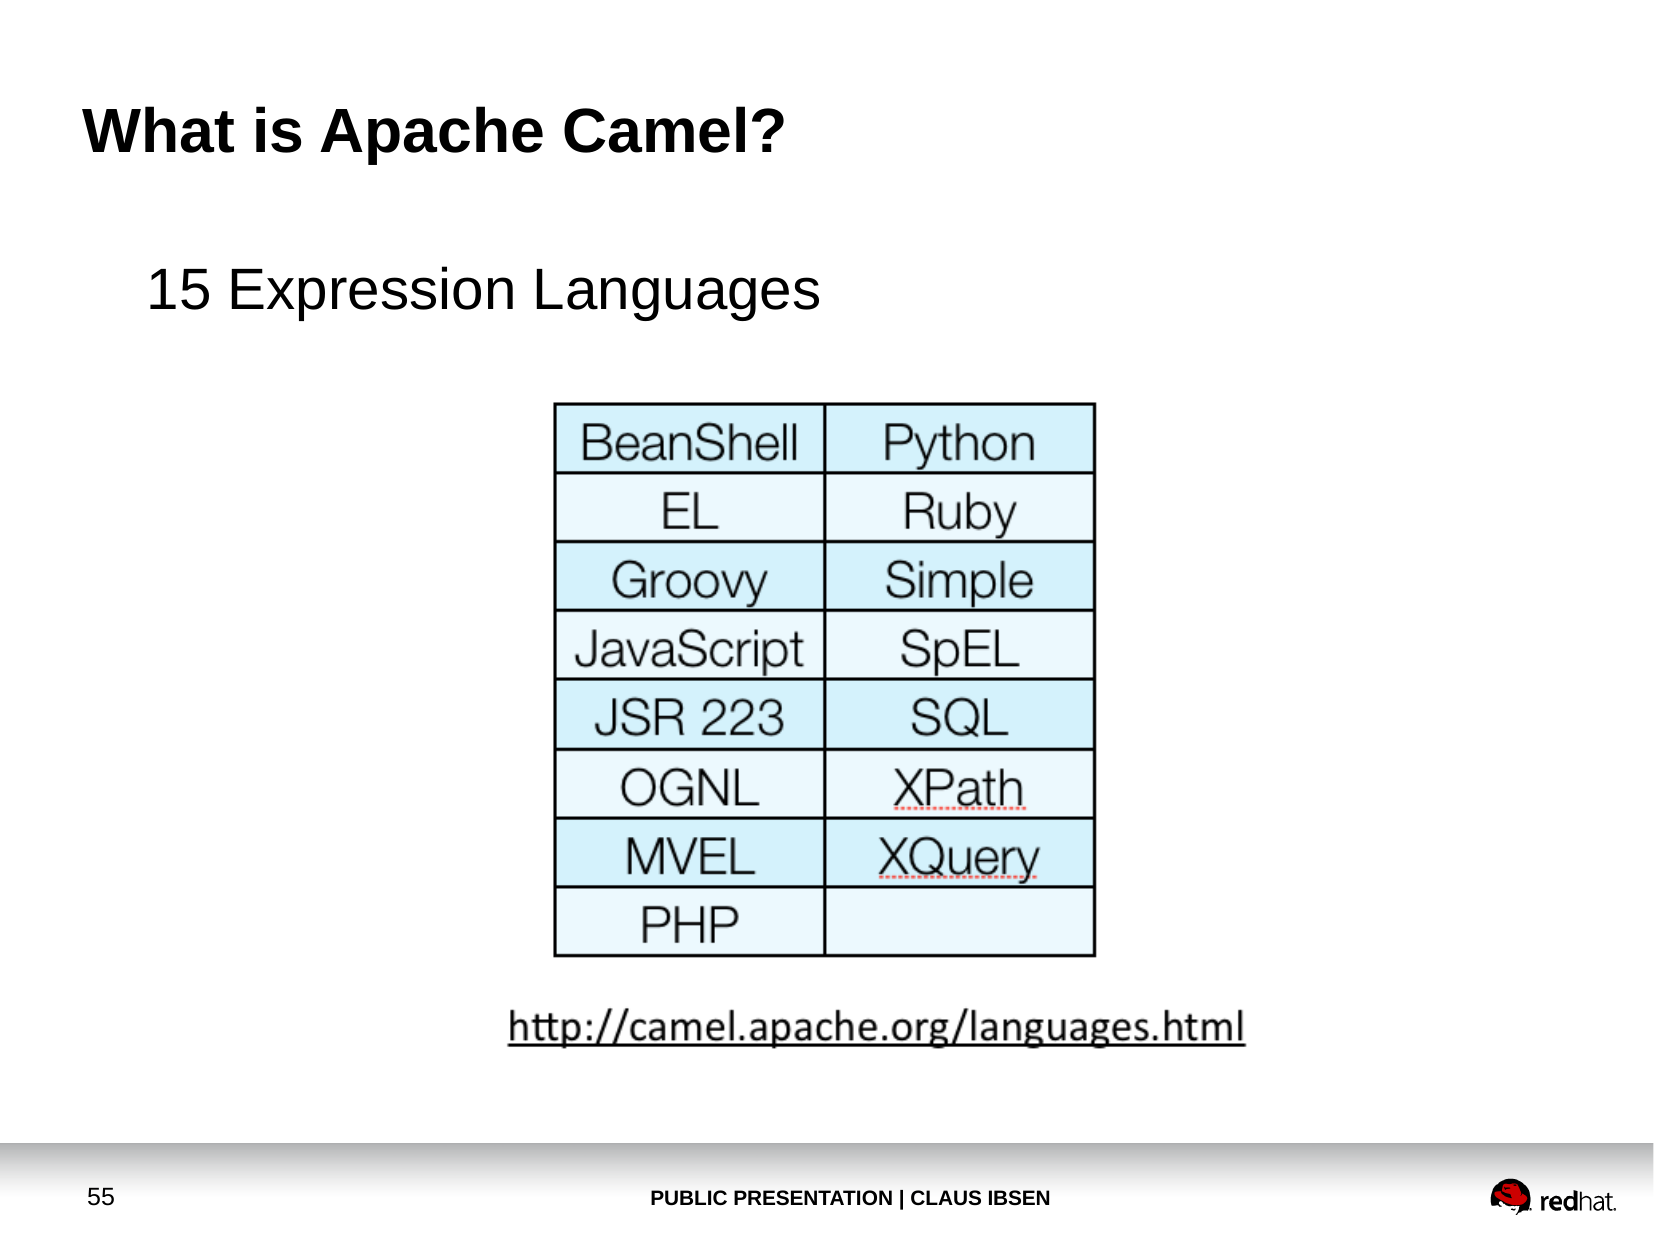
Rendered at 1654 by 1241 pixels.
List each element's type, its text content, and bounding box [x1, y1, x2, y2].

list 15 Expression Languages [86, 256, 1576, 1051]
title What is Apache Camel? [82, 37, 1571, 226]
picture [450, 374, 1272, 1071]
picture [0, 1143, 1654, 1241]
